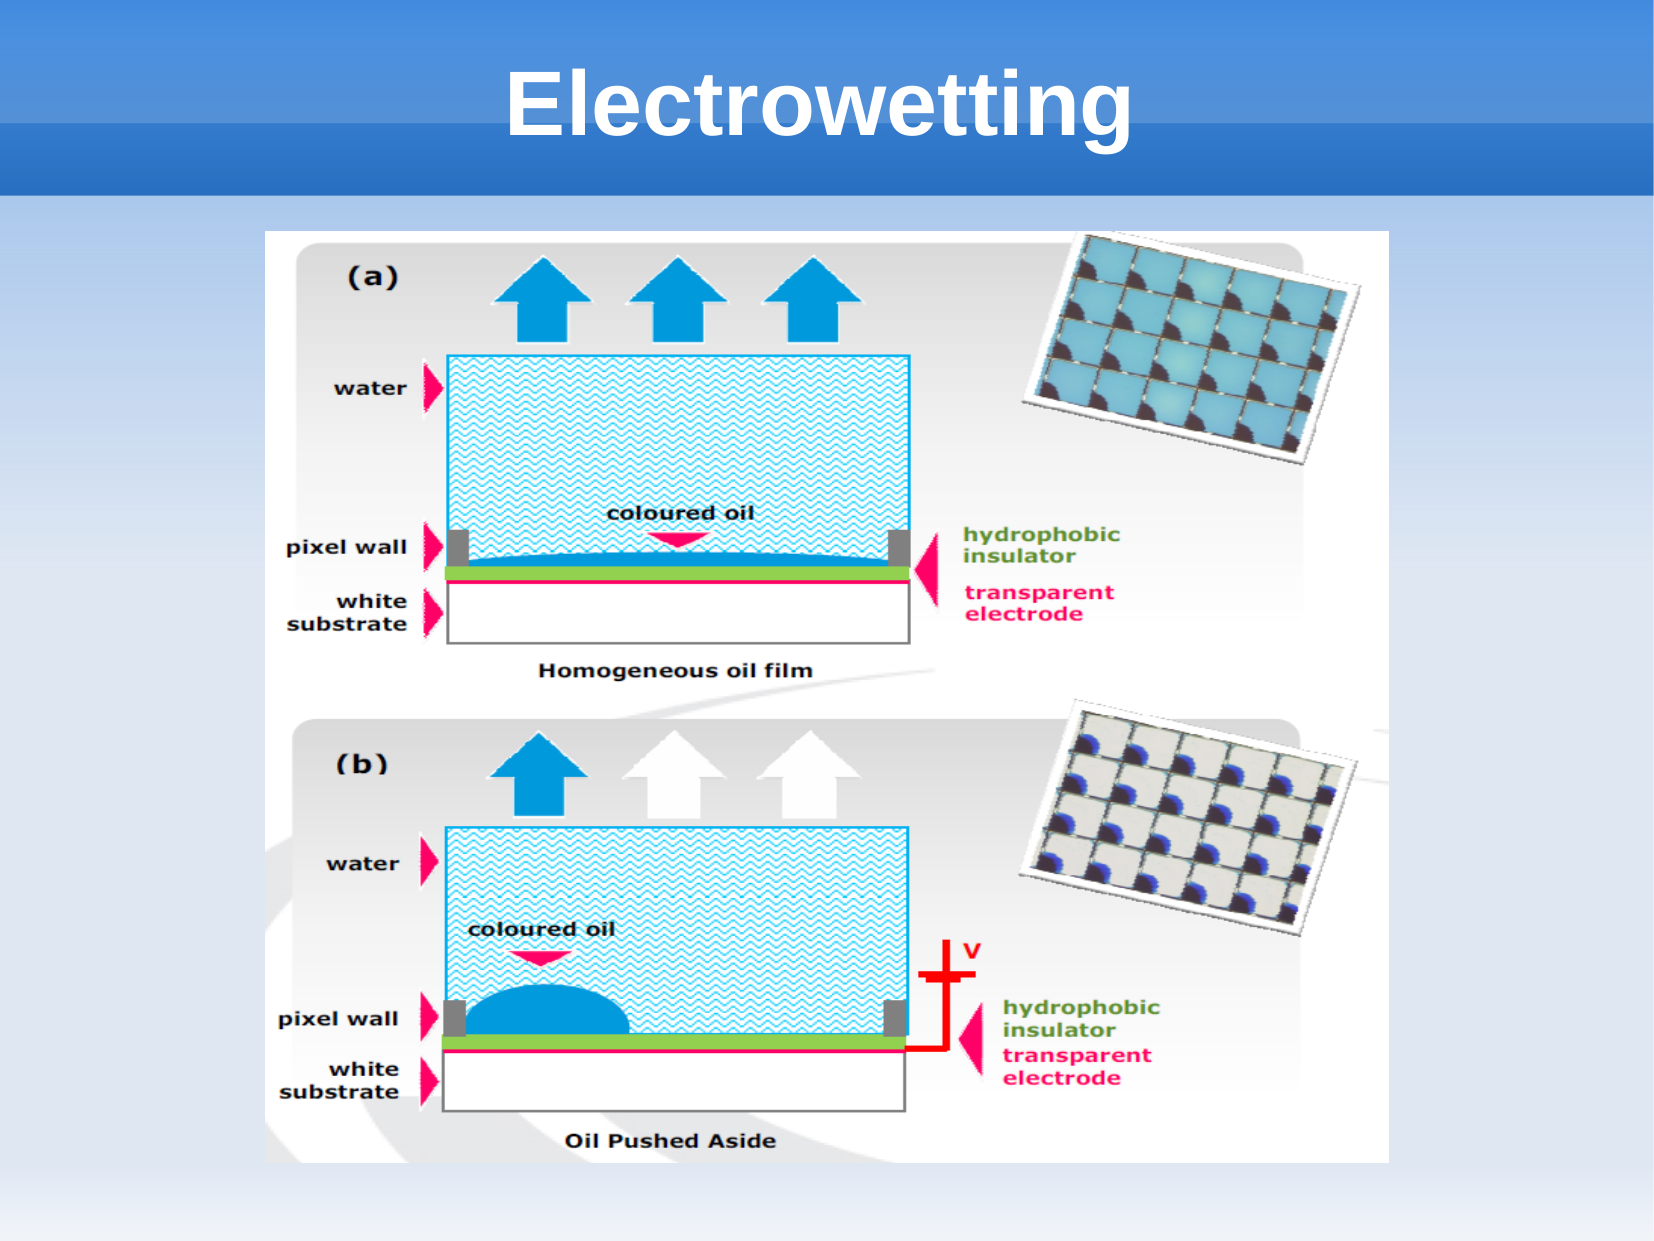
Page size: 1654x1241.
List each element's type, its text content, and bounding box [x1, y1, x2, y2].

picture [0, 0, 1654, 1241]
title Electrowetting [76, 7, 1565, 200]
